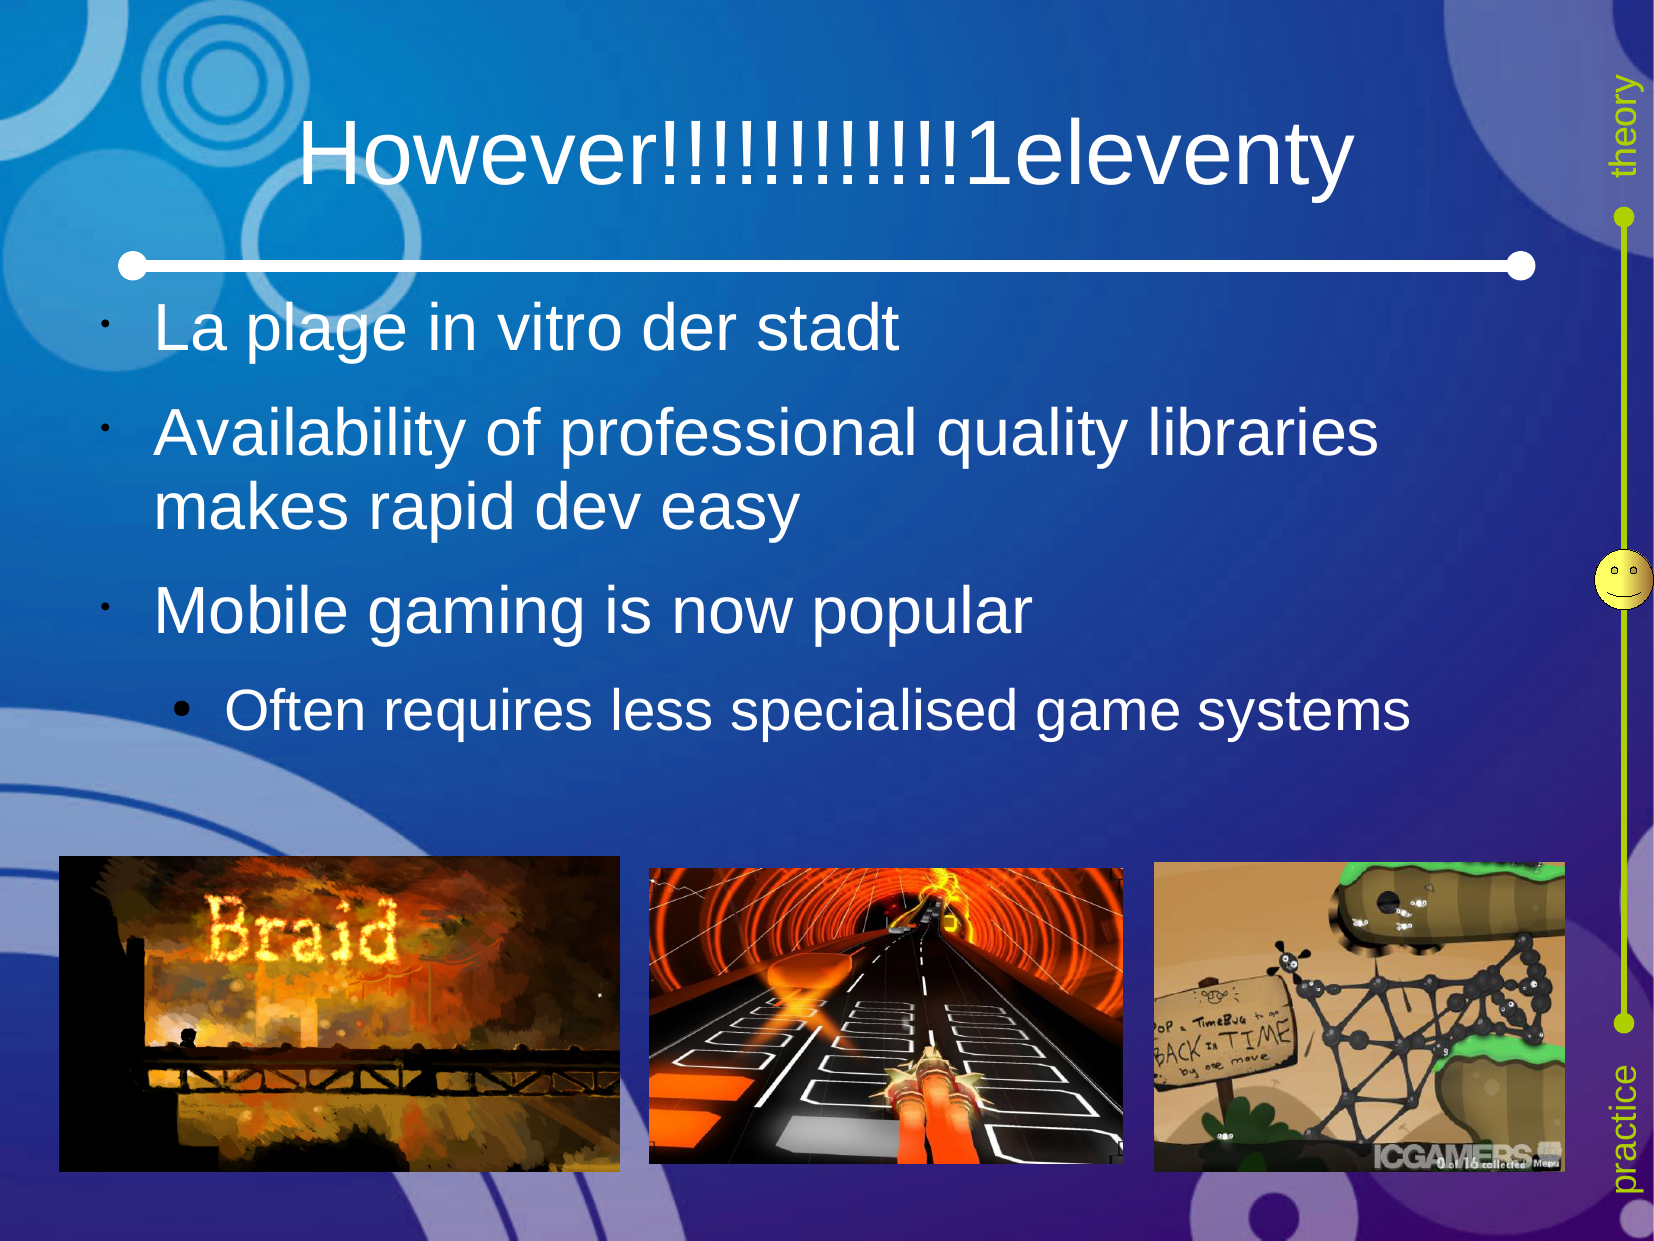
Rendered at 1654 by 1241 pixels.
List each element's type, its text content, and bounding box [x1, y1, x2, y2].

text_box [1594, 549, 1654, 610]
list La plage in vitro der stadt Availability of professional quality libraries makes rapid dev easy Mobile gaming is now popular Often requires less specialised game systems [82, 290, 1571, 1094]
title However!!!!!!!!!!!!1eleventy [82, 56, 1571, 250]
picture [0, 0, 1654, 1241]
